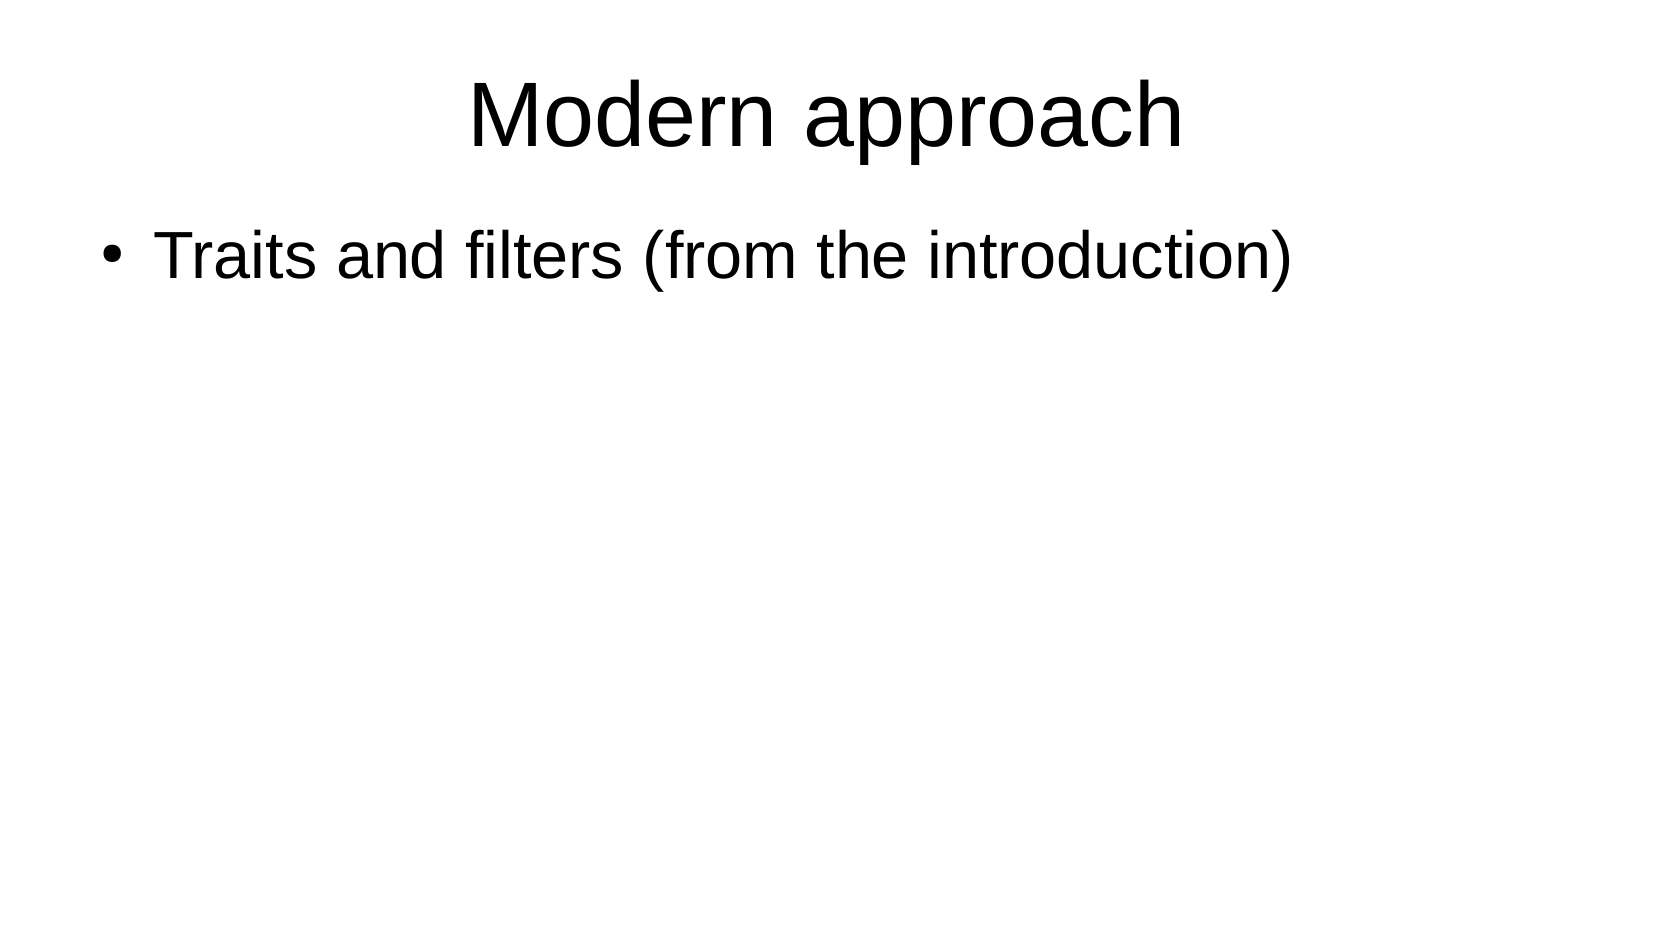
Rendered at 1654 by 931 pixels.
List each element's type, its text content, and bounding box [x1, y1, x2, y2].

title Modern approach [82, 37, 1571, 193]
list Traits and filters (from the introduction) [82, 217, 1571, 758]
